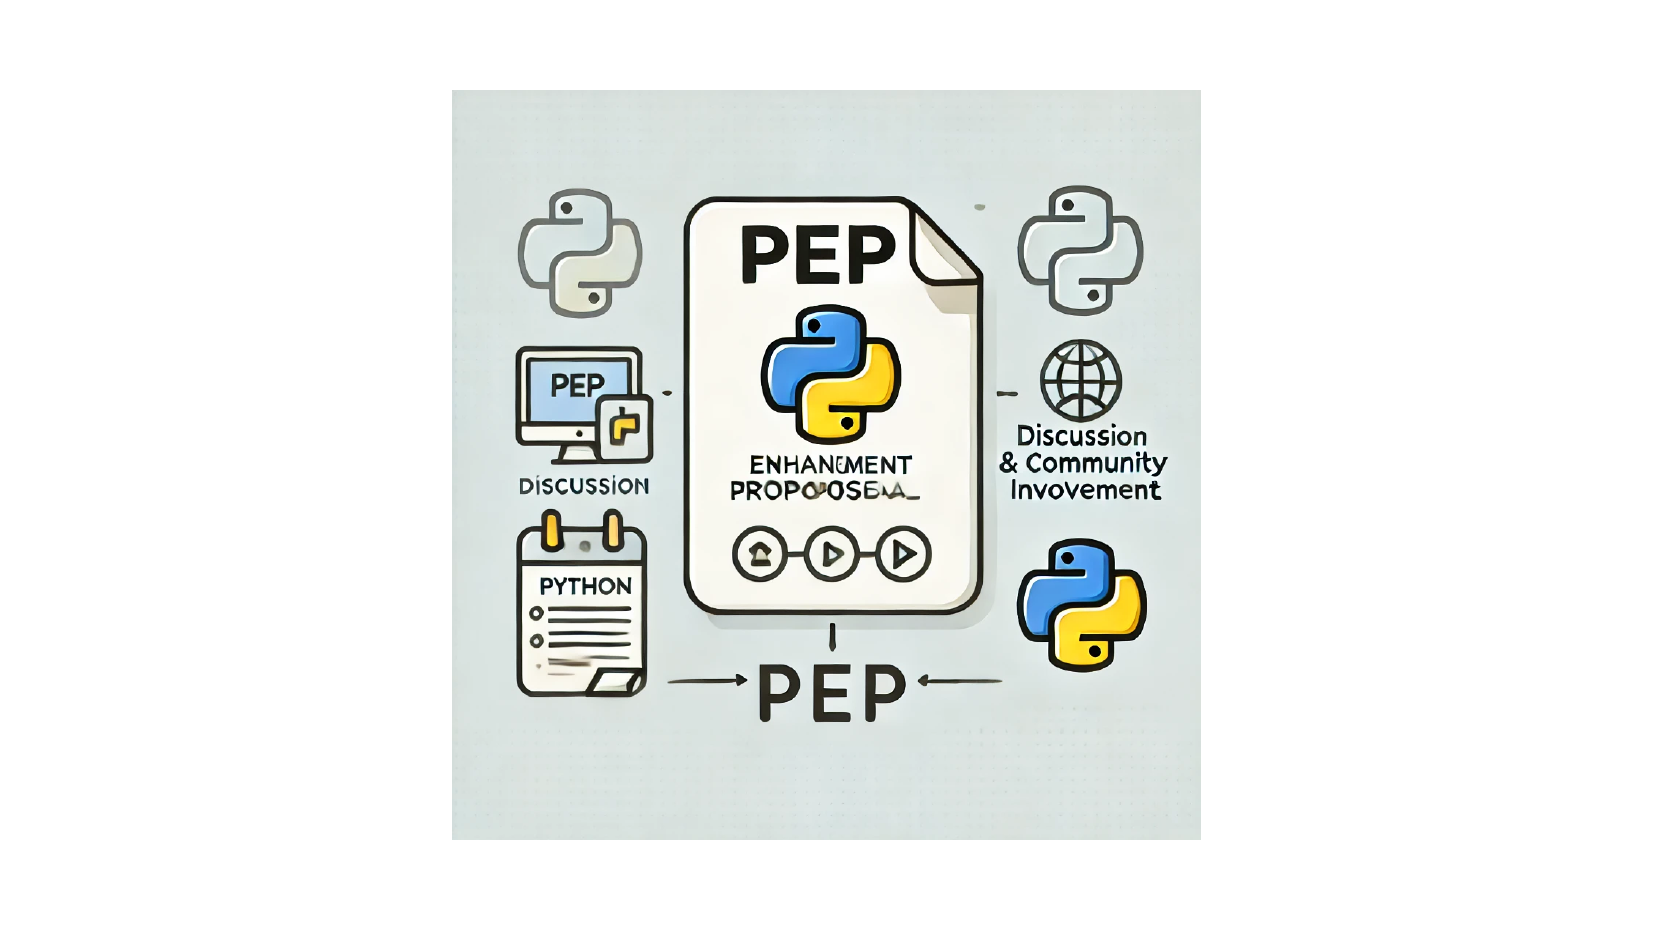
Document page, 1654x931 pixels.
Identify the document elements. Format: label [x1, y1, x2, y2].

picture [452, 90, 1201, 840]
